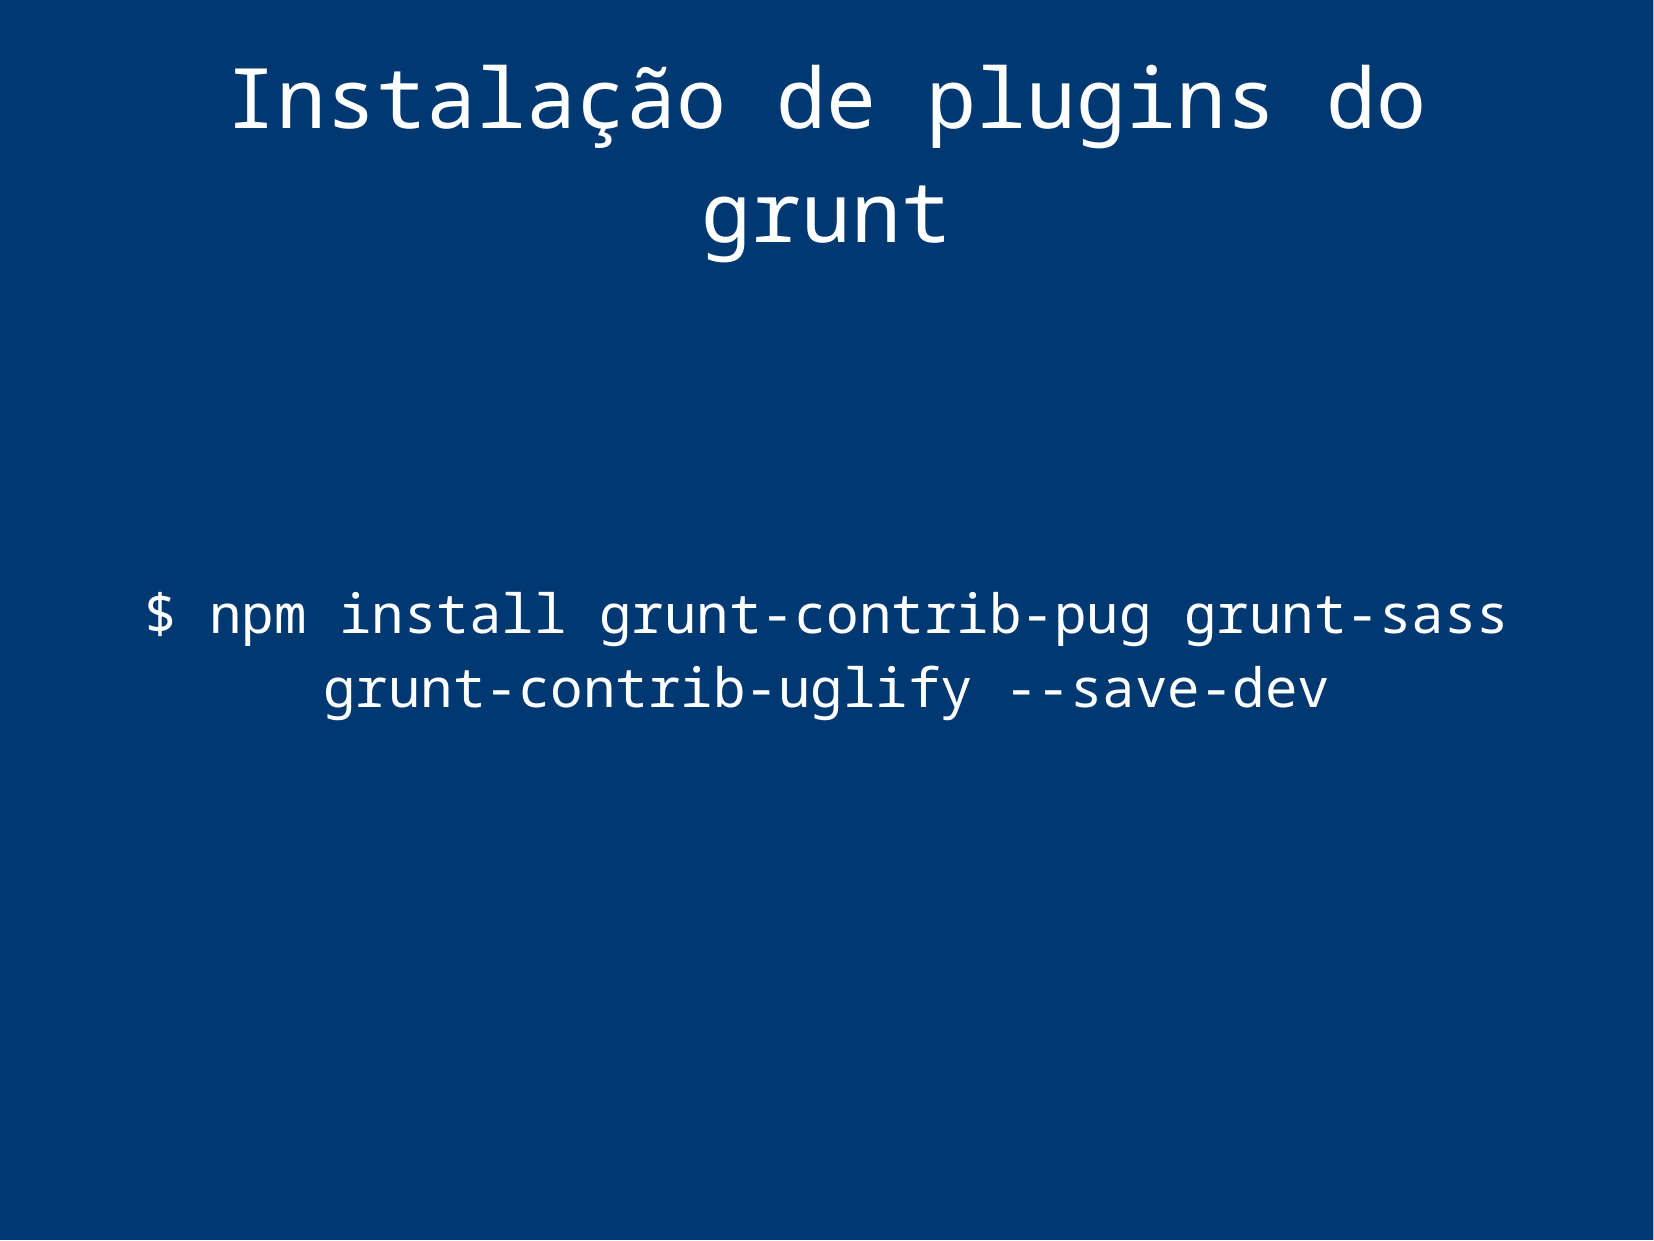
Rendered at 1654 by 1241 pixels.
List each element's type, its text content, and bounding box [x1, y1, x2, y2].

title Instalação de plugins do grunt [82, 49, 1571, 257]
subtitle $ npm install grunt-contrib-pug grunt-sass grunt-contrib-uglify --save-dev [82, 290, 1571, 1010]
